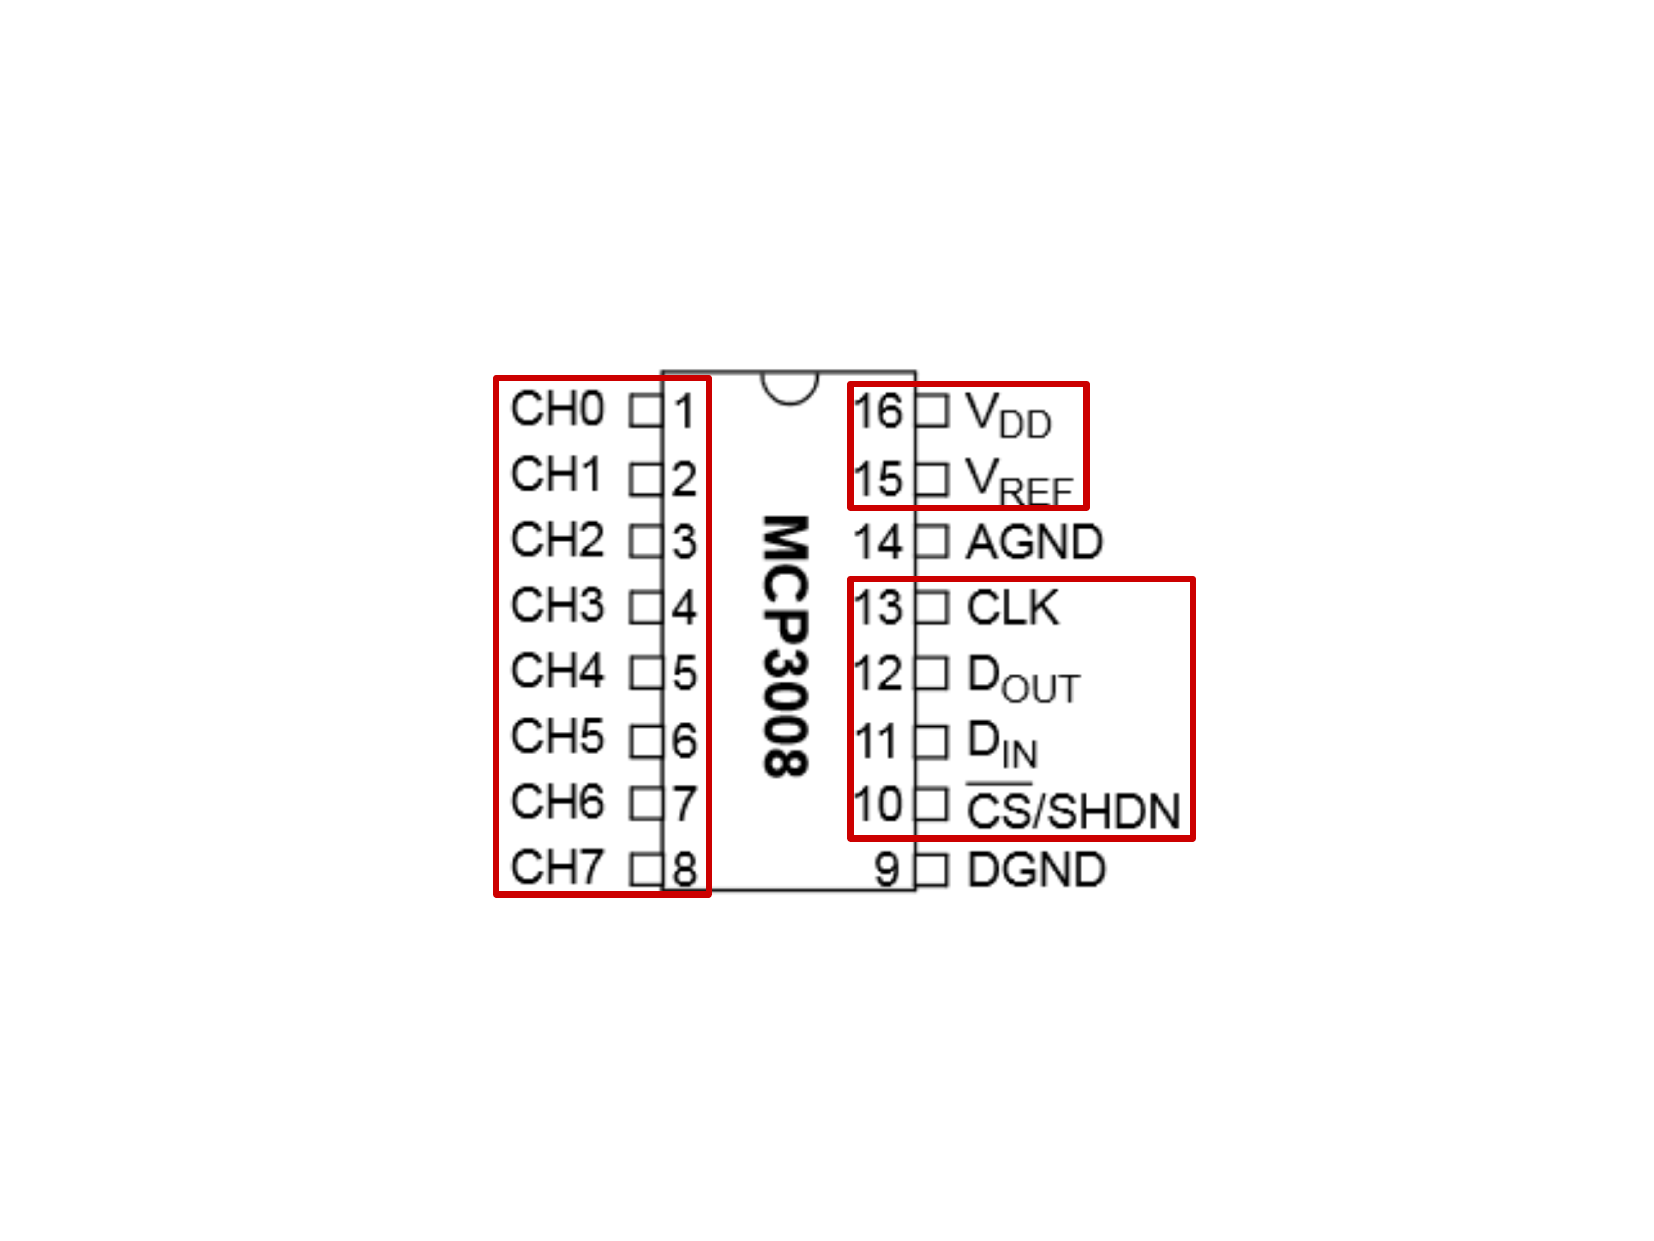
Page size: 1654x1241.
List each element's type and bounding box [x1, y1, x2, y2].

picture [507, 339, 1217, 901]
picture [507, 381, 706, 891]
